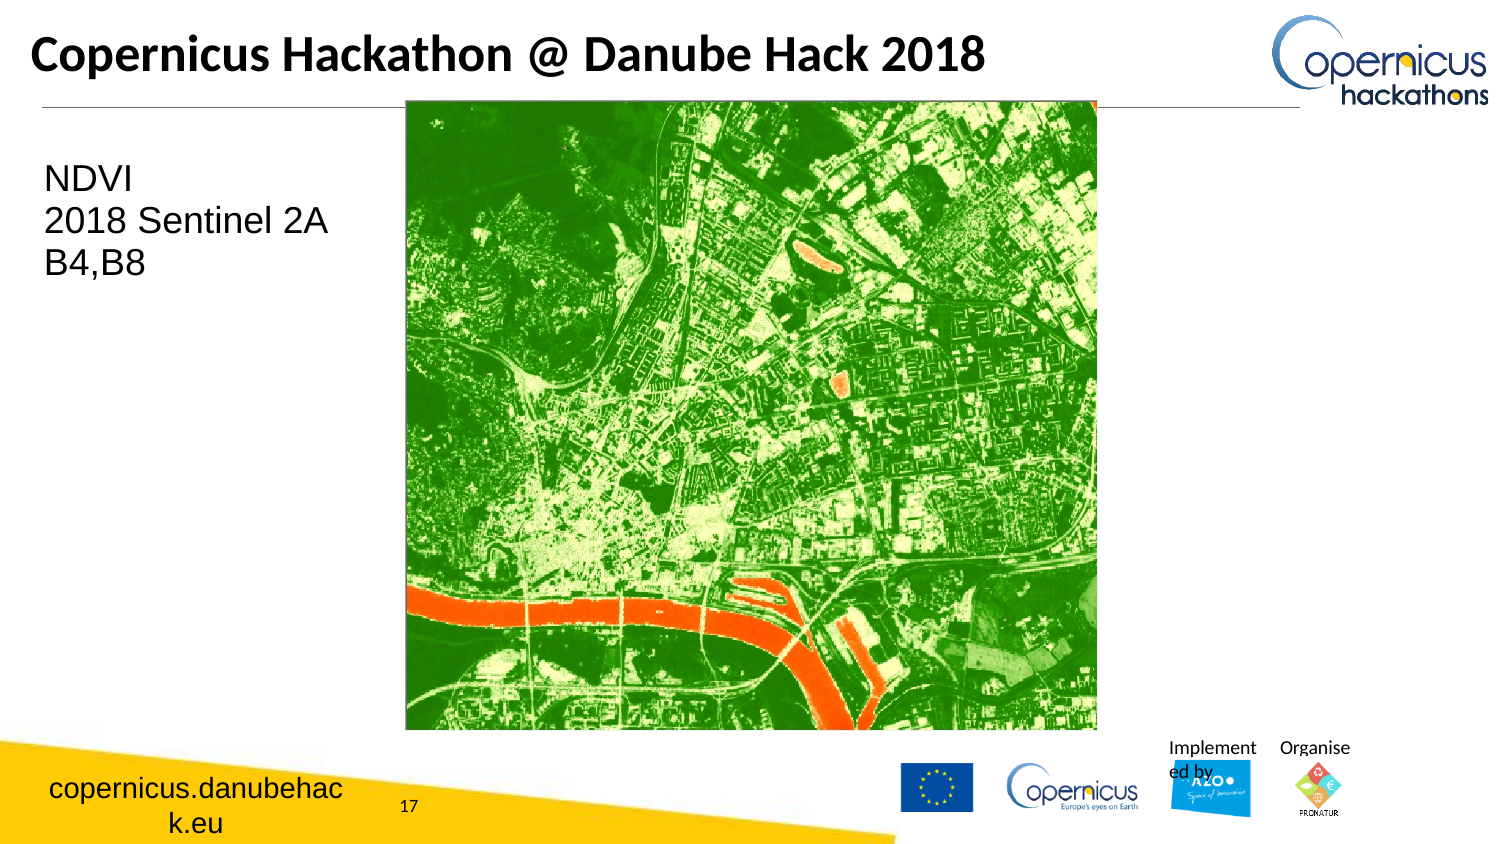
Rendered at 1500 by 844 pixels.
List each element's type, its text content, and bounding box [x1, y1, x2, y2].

picture [0, 100, 1252, 844]
slide_number <number> [384, 782, 722, 827]
title Copernicus Hackathon @ Danube Hack 2018 [15, 23, 1288, 86]
picture [1272, 15, 1489, 105]
text_box NDVI 2018 Sentinel 2A B4,B8 [29, 150, 601, 292]
picture [1280, 756, 1356, 821]
footer copernicus.danubehack.eu [28, 782, 365, 827]
